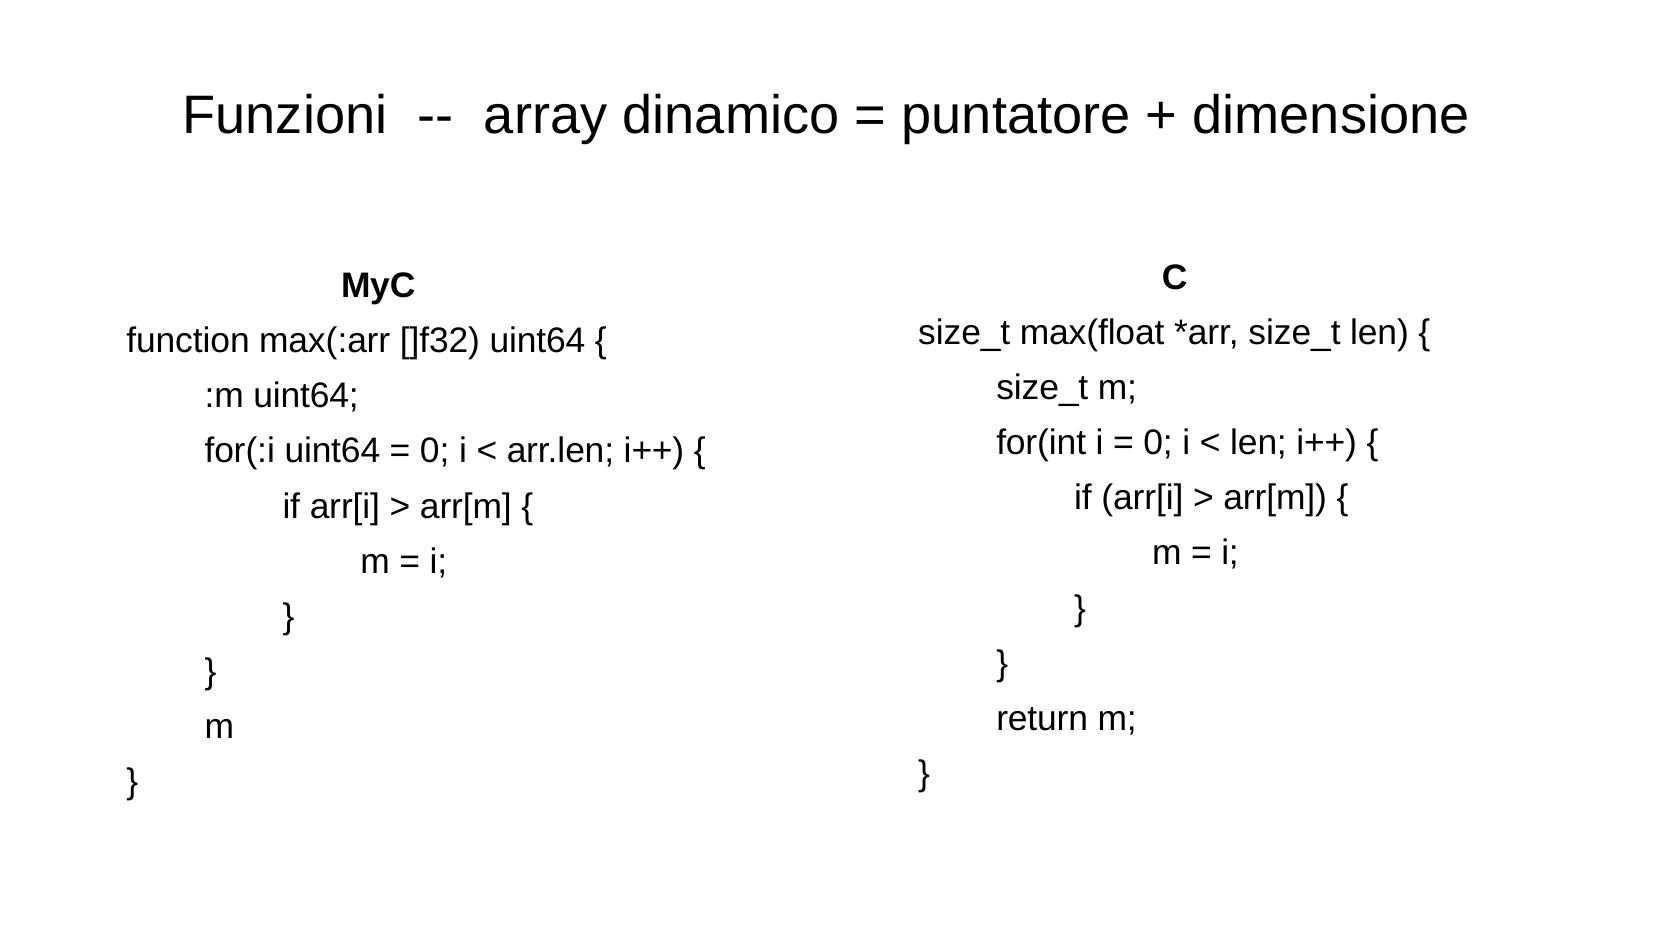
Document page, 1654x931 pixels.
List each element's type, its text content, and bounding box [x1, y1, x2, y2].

list C size_t max(float *arr, size_t len) { size_t m; for(int i = 0; i < len; i++) { if (arr[i] > arr[m]) { m = i; } } return m; } [918, 257, 1548, 797]
title Funzioni -- array dinamico = puntatore + dimensione [82, 37, 1571, 193]
list MyC function max(:arr []f32) uint64 { :m uint64; for(:i uint64 = 0; i < arr.len; i++) { if arr[i] > arr[m] { m = i; } } m } [126, 265, 757, 805]
